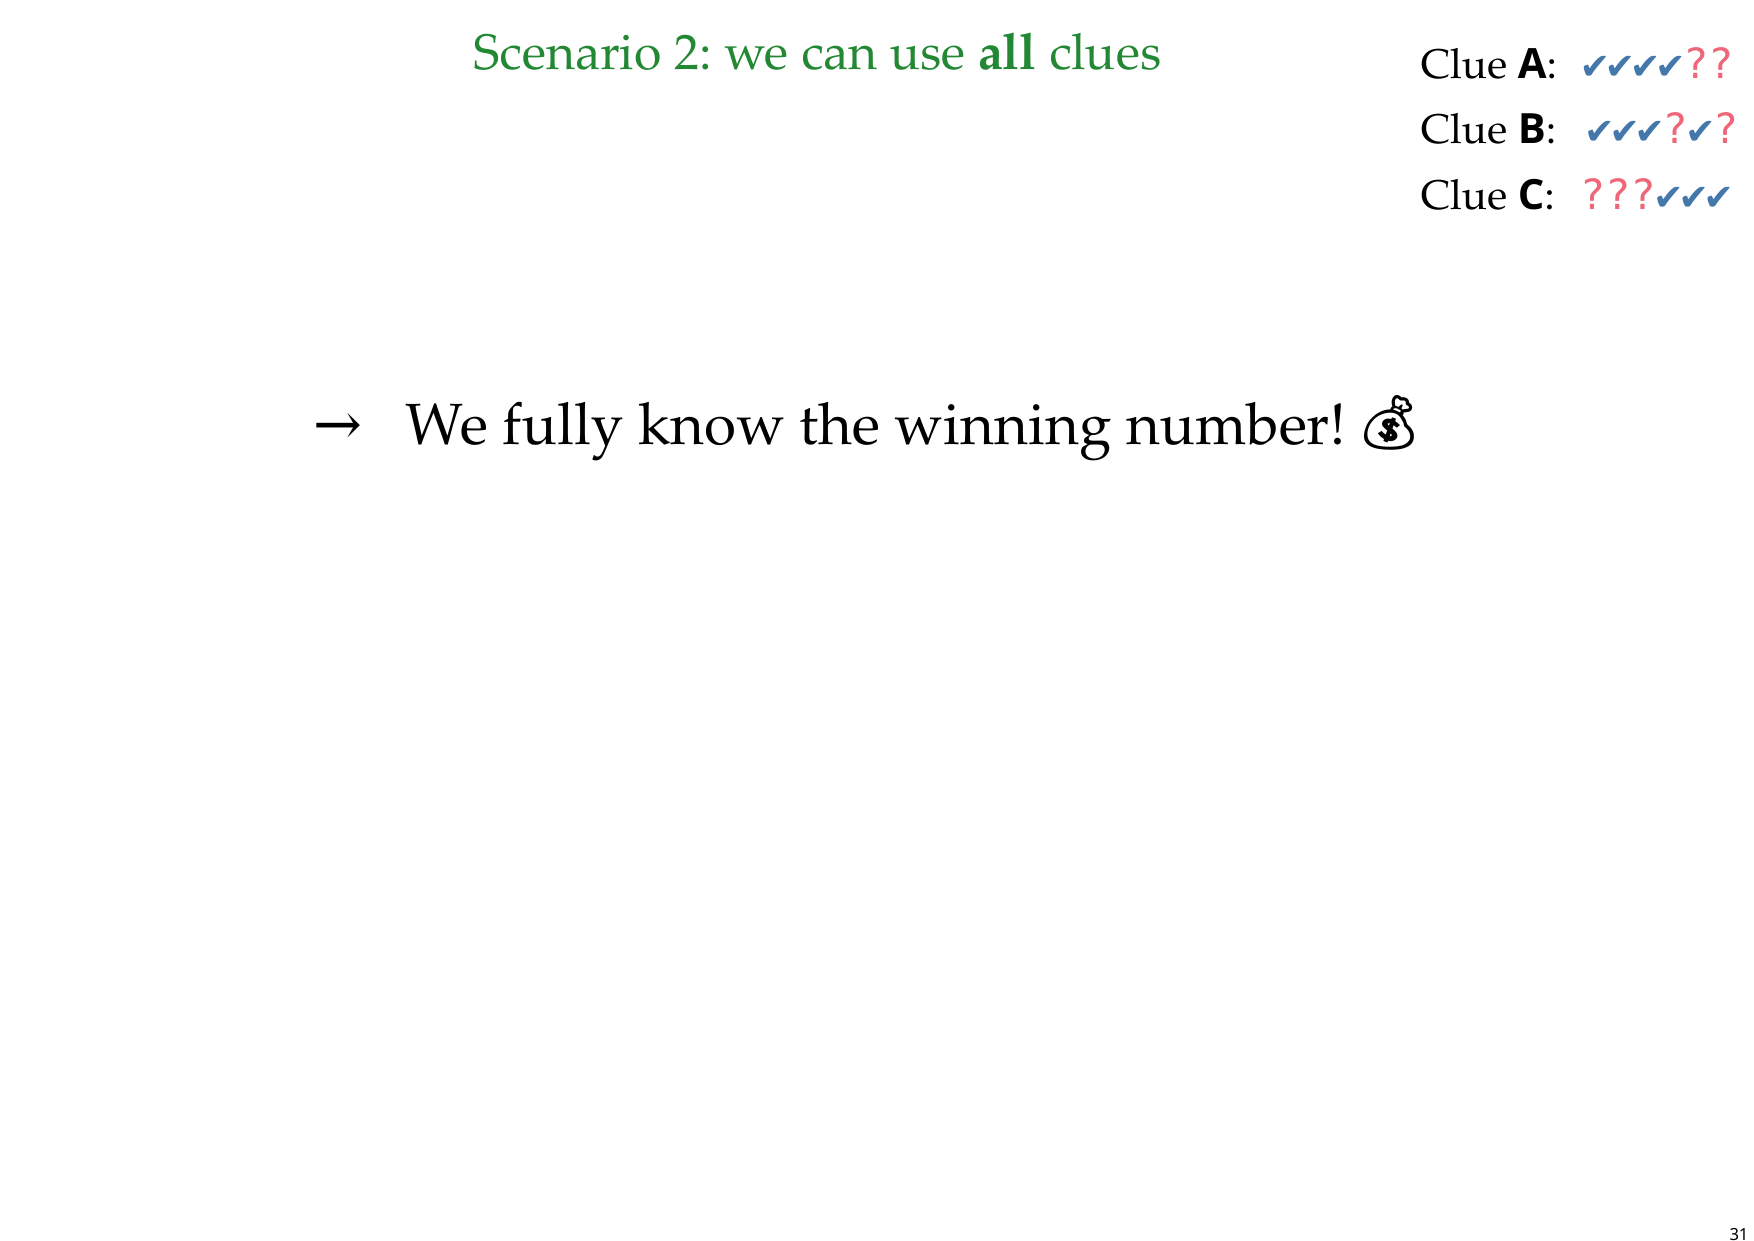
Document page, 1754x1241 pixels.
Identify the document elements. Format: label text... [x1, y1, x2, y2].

text_box Clue A: ✔✔✔✔?? Clue B: ✔✔✔?✔? Clue C: ???✔✔✔ [1405, 17, 1751, 207]
text_box Scenario 2: we can use all clues [458, 25, 1177, 92]
text_box → We fully know the winning number! 💰 [298, 374, 1477, 469]
